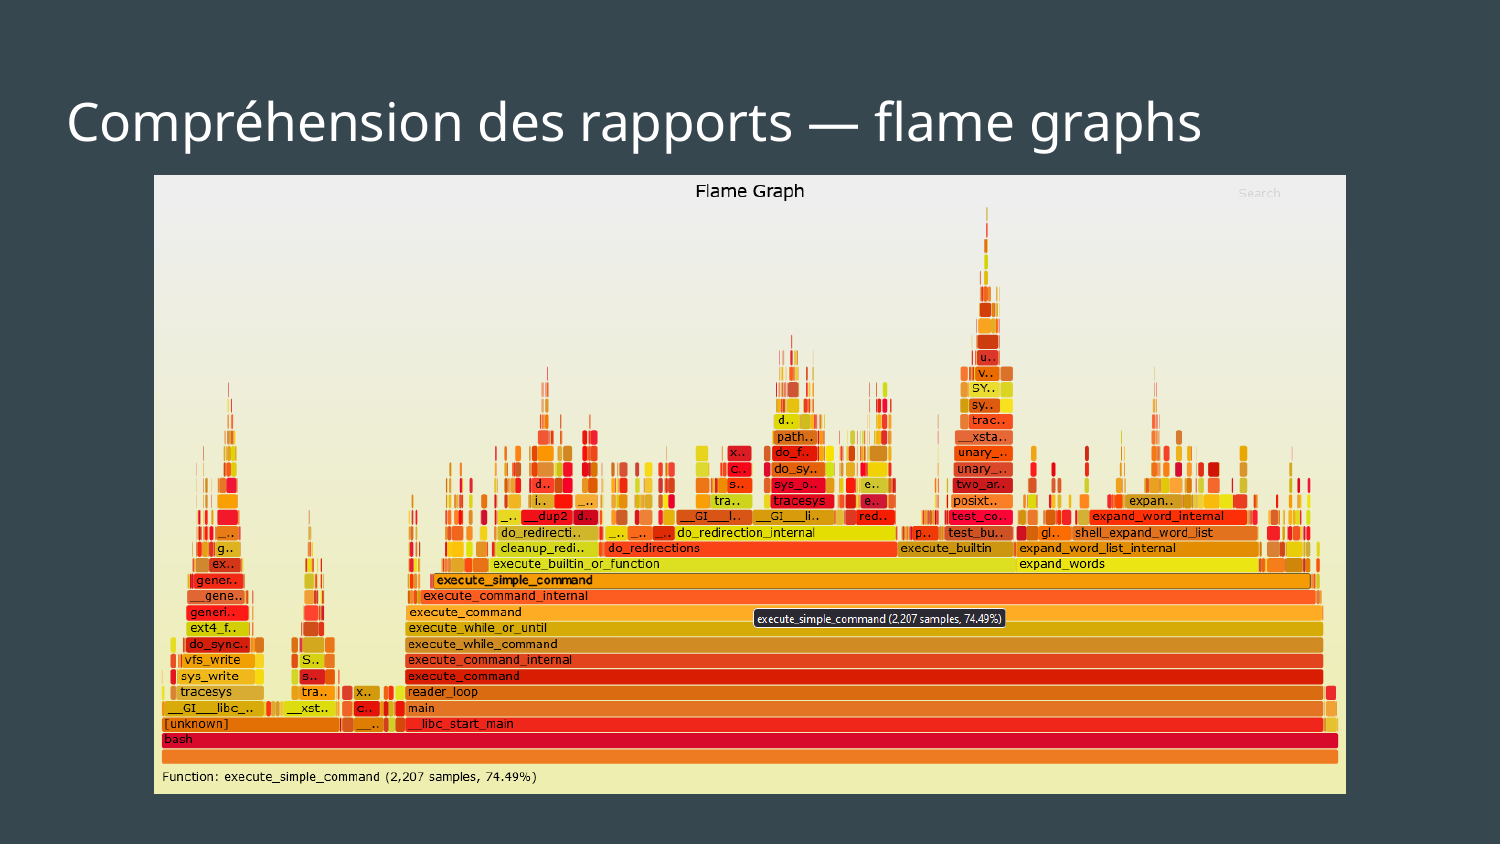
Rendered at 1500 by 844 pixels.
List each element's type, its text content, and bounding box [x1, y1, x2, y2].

picture [154, 175, 1346, 794]
title Compréhension des rapports — flame graphs [51, 72, 1449, 167]
